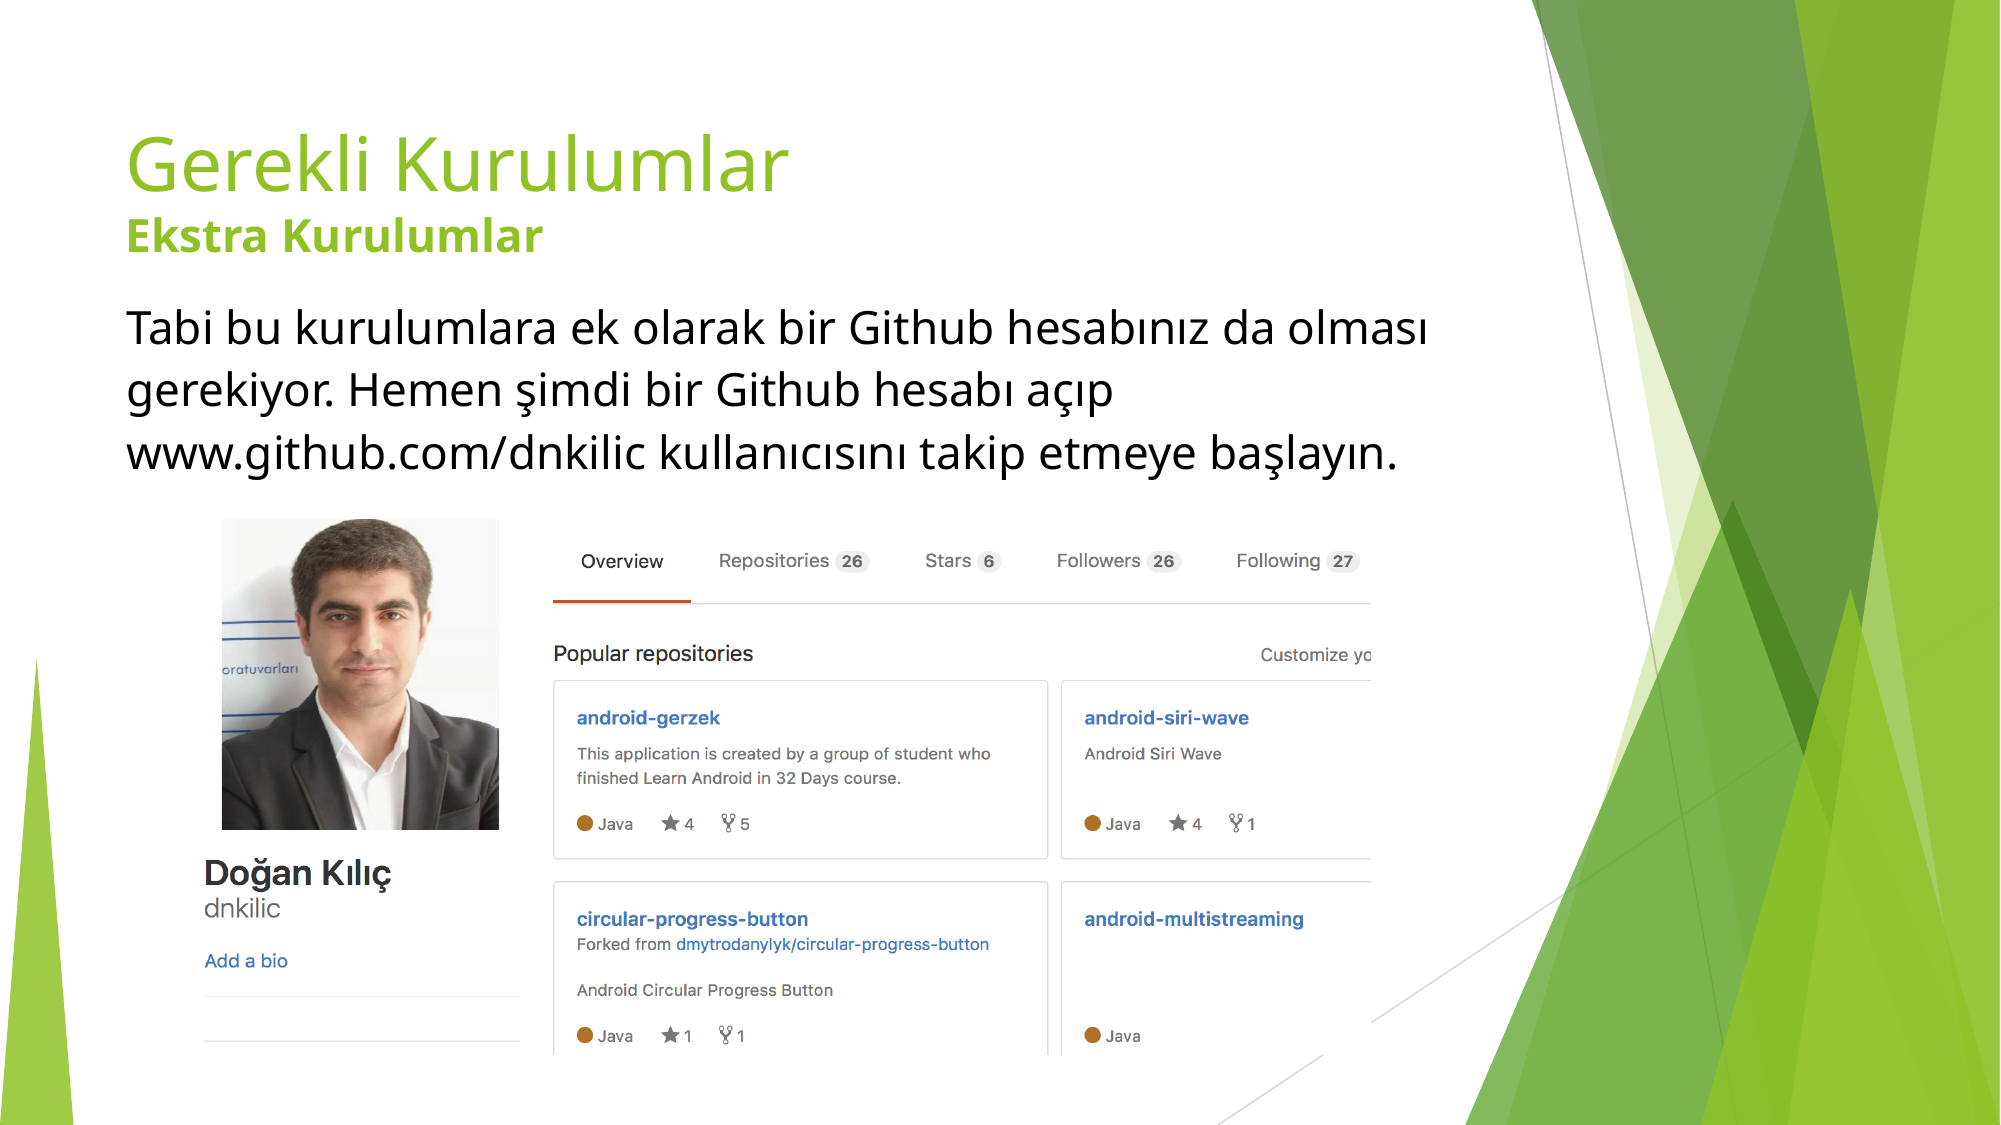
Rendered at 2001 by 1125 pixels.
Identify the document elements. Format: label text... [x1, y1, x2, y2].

title Gerekli Kurulumlar Ekstra Kurulumlar [111, 109, 1522, 326]
text_box Tabi bu kurulumlara ek olarak bir Github hesabınız da olması gerekiyor. Hemen şimdi bir Github hesabı açıp www.github.com/dnkilic kullanıcısını takip etmeye başlayın. [126, 295, 1512, 530]
picture [197, 496, 1371, 1055]
